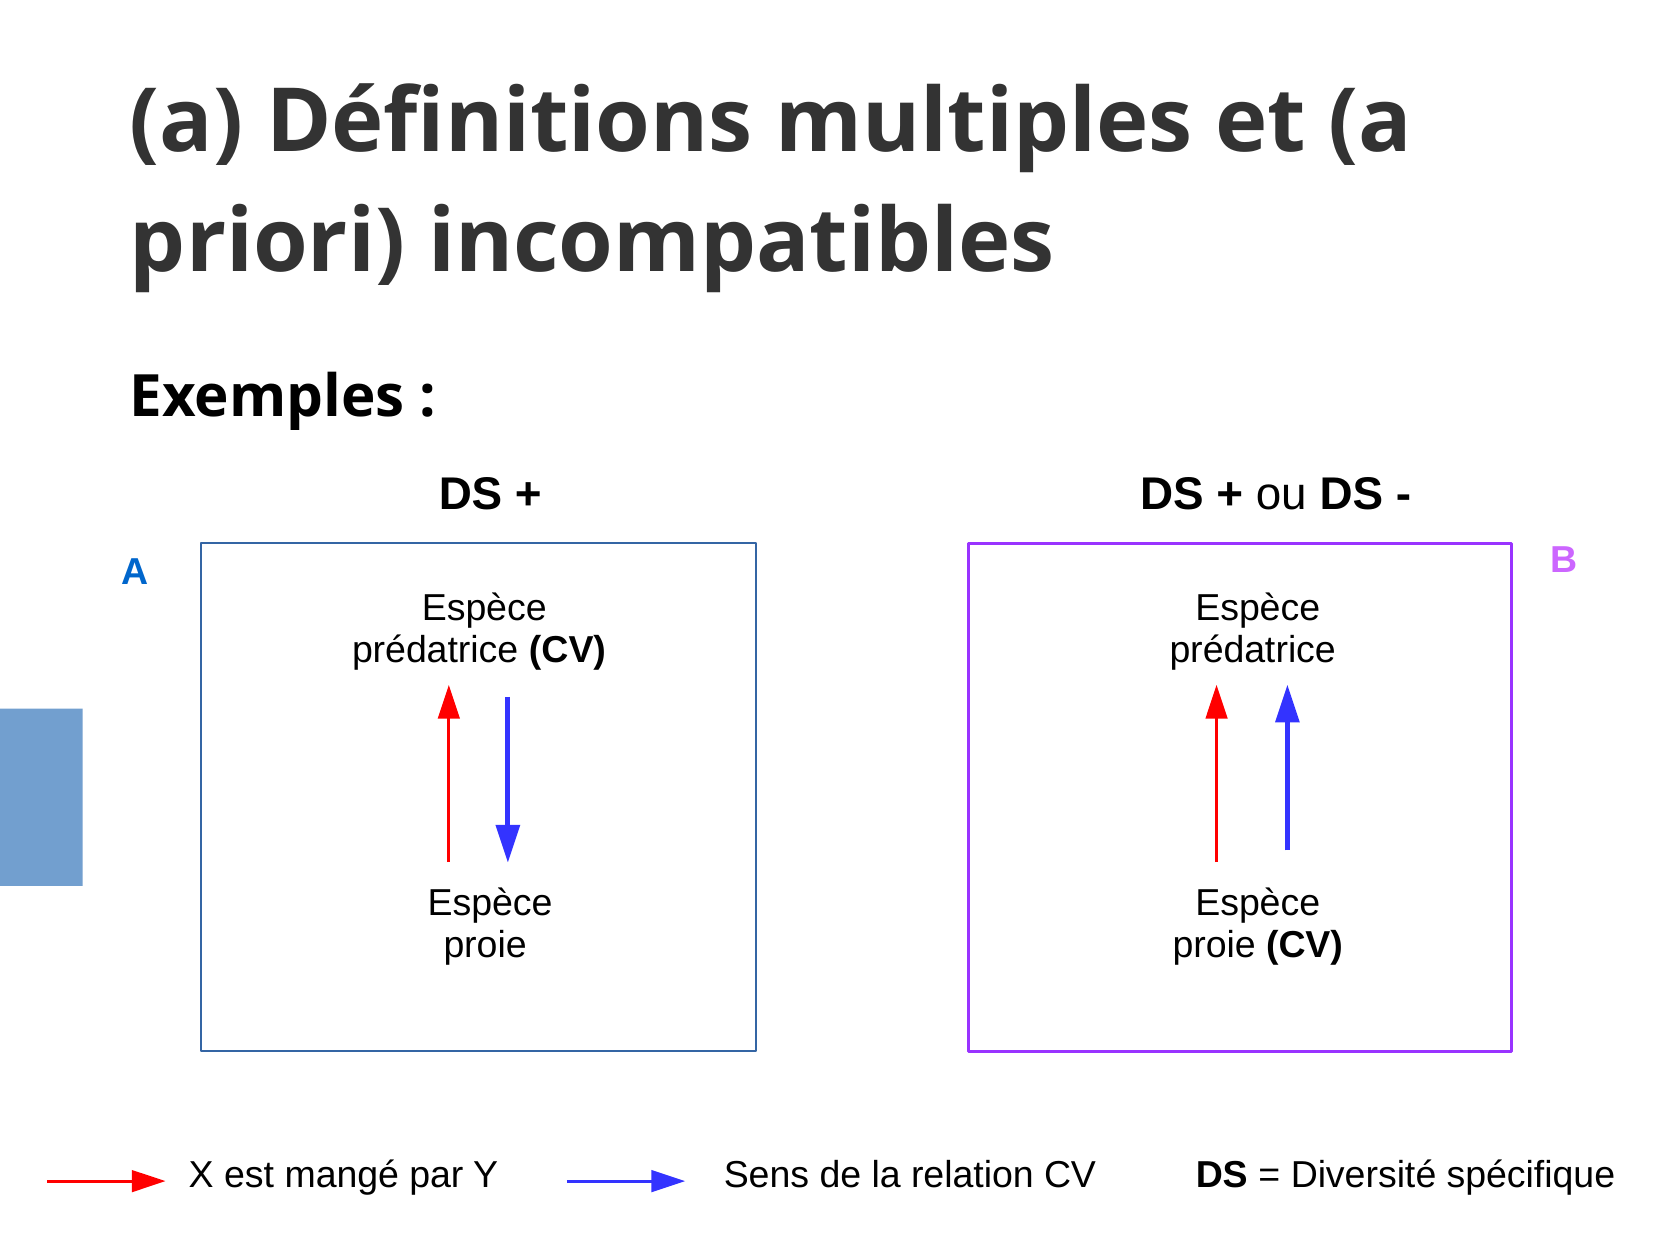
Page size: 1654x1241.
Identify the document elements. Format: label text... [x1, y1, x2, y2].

text_box Espèce proie (CV) [1145, 874, 1371, 981]
text_box B [1535, 531, 1607, 589]
text_box X est mangé par Y [129, 1145, 567, 1229]
text_box A [106, 543, 178, 601]
text_box DS = Diversité spécifique [1181, 1145, 1654, 1241]
title (a) Définitions multiples et (a priori) incompatibles [129, 59, 1536, 296]
subtitle Exemples : [129, 354, 1536, 1074]
text_box Espèce proie [377, 874, 603, 981]
text_box Sens de la relation CV [696, 1145, 1134, 1217]
text_box DS + [401, 460, 579, 544]
text_box Espèce prédatrice (CV) [318, 578, 650, 720]
text_box DS + ou DS - [1086, 460, 1465, 544]
text_box Espèce prédatrice [1145, 578, 1371, 686]
